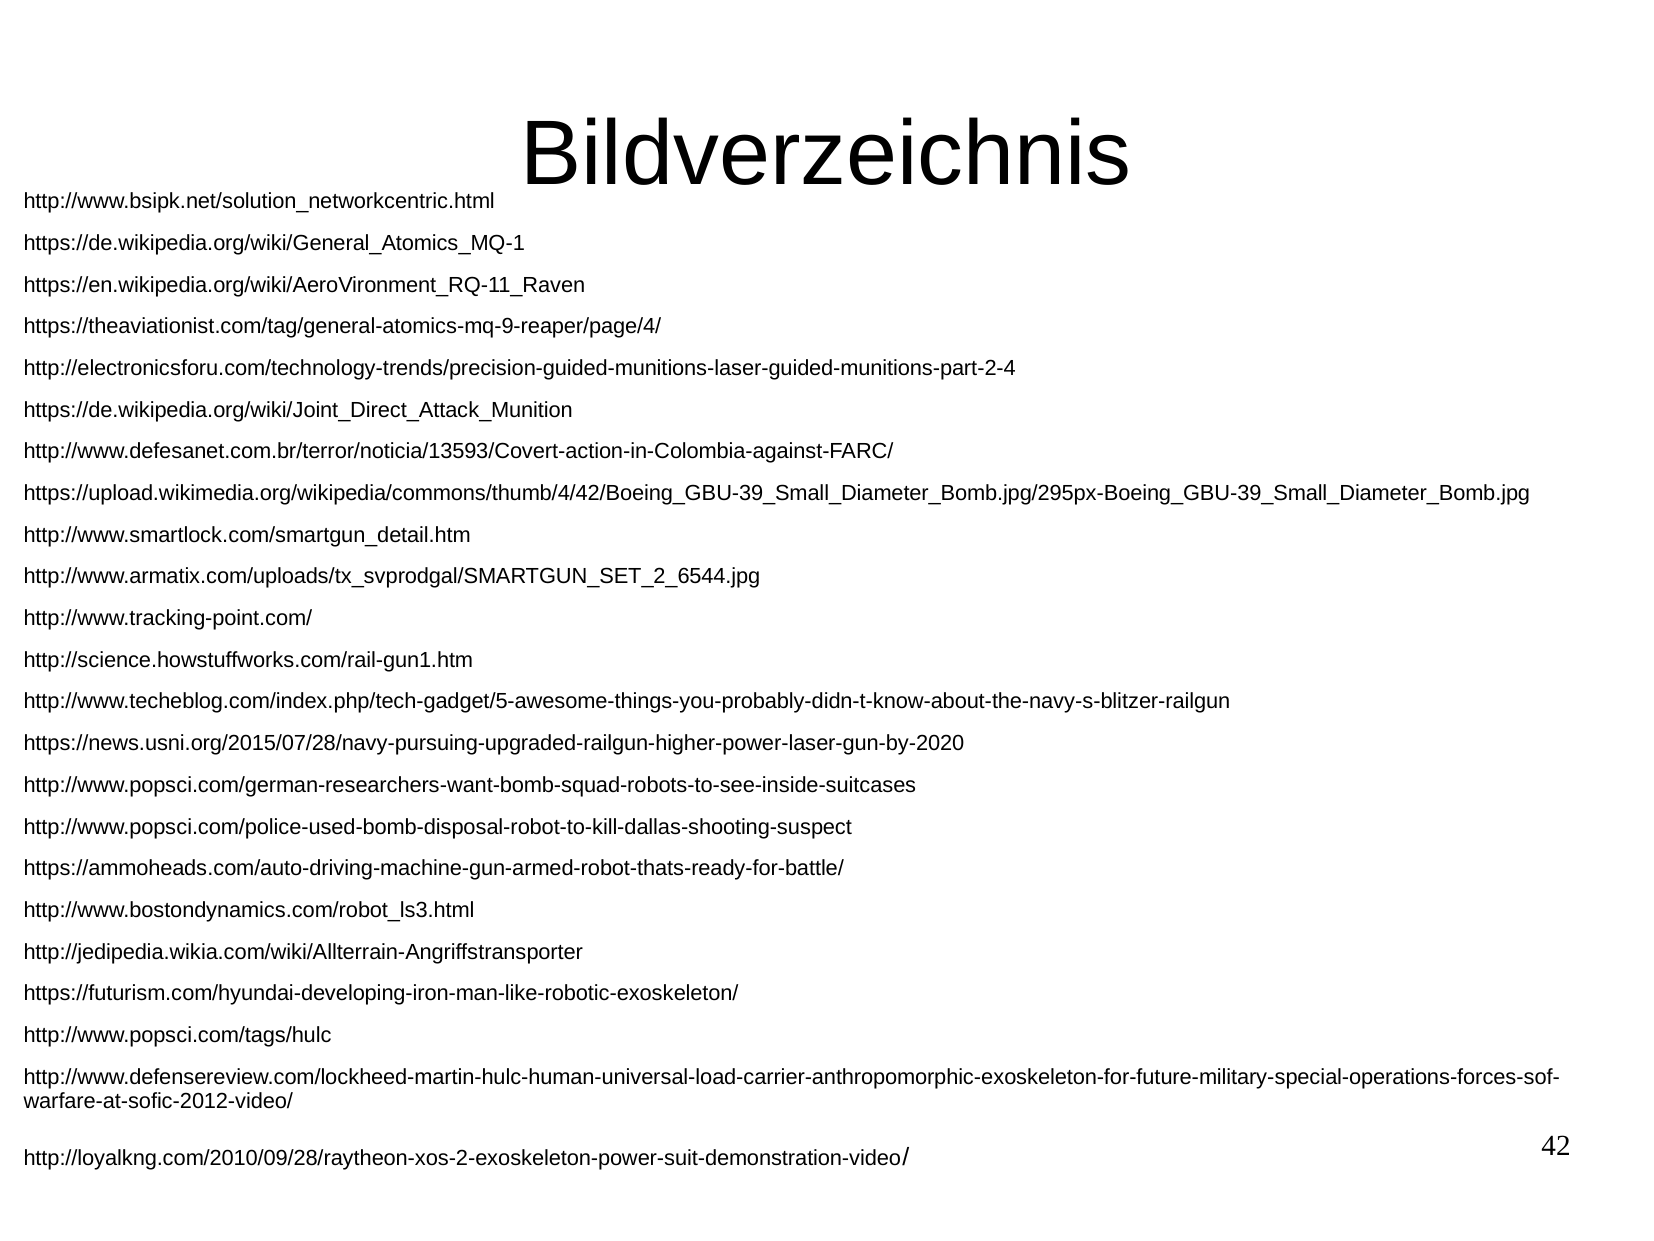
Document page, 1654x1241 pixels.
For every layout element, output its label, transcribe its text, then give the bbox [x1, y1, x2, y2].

list http://www.bsipk.net/solution_networkcentric.html https://de.wikipedia.org/wiki/General_Atomics_MQ-1 https://en.wikipedia.org/wiki/AeroVironment_RQ-11_Raven https://theaviationist.com/tag/general-atomics-mq-9-reaper/page/4/ http://electronicsforu.com/technology-trends/precision-guided-munitions-laser-guided-munitions-part-2-4 https://de.wikipedia.org/wiki/Joint_Direct_Attack_Munition http://www.defesanet.com.br/terror/noticia/13593/Covert-action-in-Colombia-against-FARC/ https://upload.wikimedia.org/wikipedia/commons/thumb/4/42/Boeing_GBU-39_Small_Diameter_Bomb.jpg/295px-Boeing_GBU-39_Small_Diameter_Bomb.jpg http://www.smartlock.com/smartgun_detail.htm http://www.armatix.com/uploads/tx_svprodgal/SMARTGUN_SET_2_6544.jpg http://www.tracking-point.com/ http://science.howstuffworks.com/rail-gun1.htm http://www.techeblog.com/index.php/tech-gadget/5-awesome-things-you-probably-didn-t-know-about-the-navy-s-blitzer-railgun https://news.usni.org/2015/07/28/navy-pursuing-upgraded-railgun-higher-power-laser-gun-by-2020 http://www.popsci.com/german-researchers-want-bomb-squad-robots-to-see-inside-suitcases http://www.popsci.com/police-used-bomb-disposal-robot-to-kill-dallas-shooting-suspect https://ammoheads.com/auto-driving-machine-gun-armed-robot-thats-ready-for-battle/ http://www.bostondynamics.com/robot_ls3.html http://jedipedia.wikia.com/wiki/Allterrain-Angriffstransporter https://futurism.com/hyundai-developing-iron-man-like-robotic-exoskeleton/ http://www.popsci.com/tags/hulc http://www.defensereview.com/lockheed-martin-hulc-human-universal-load-carrier-anthropomorphic-exoskeleton-for-future-military-special-operations-forces-sof-warfare-at-sofic-2012-video/ http://loyalkng.com/2010/09/28/raytheon-xos-2-exoskeleton-power-suit-demonstration-video/ [0, 188, 1571, 1217]
title Bildverzeichnis [82, 49, 1571, 188]
